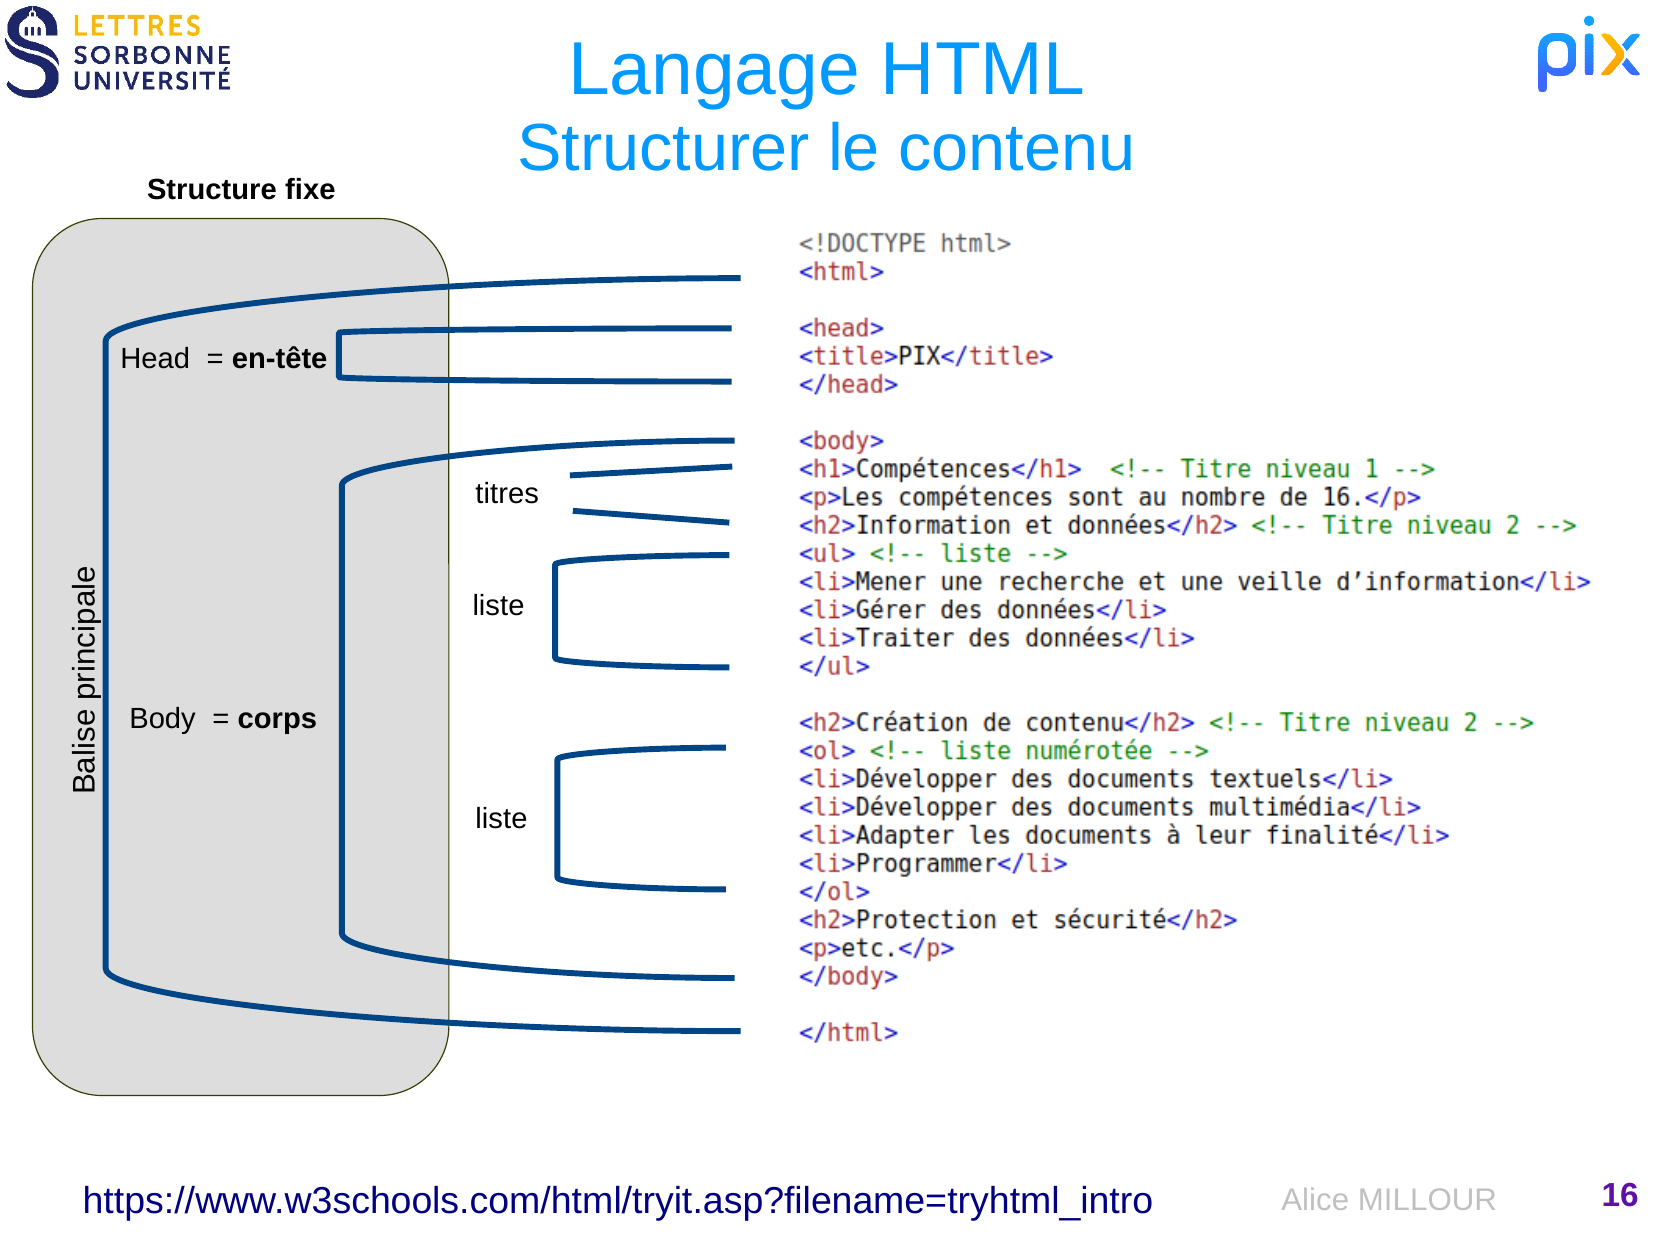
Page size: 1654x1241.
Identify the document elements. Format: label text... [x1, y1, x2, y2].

text_box [32, 218, 449, 1096]
text_box titres [460, 469, 739, 517]
picture [793, 224, 1607, 1046]
text_box liste [457, 581, 736, 630]
picture [5, 6, 82, 98]
text_box Structure fixe [132, 165, 410, 213]
text_box Body = corps [114, 694, 393, 742]
text_box [345, 460, 449, 959]
text_box [384, 333, 449, 377]
text_box [119, 290, 449, 334]
text_box https://www.w3schools.com/html/tryit.asp?filename=tryhtml_intro [67, 1172, 1176, 1241]
text_box Balise principale [59, 540, 109, 810]
text_box Head = en-tête [105, 334, 384, 382]
title Langage HTML Structurer le contenu [82, 2, 1571, 210]
text_box liste [460, 794, 739, 842]
text_box [109, 382, 449, 1019]
